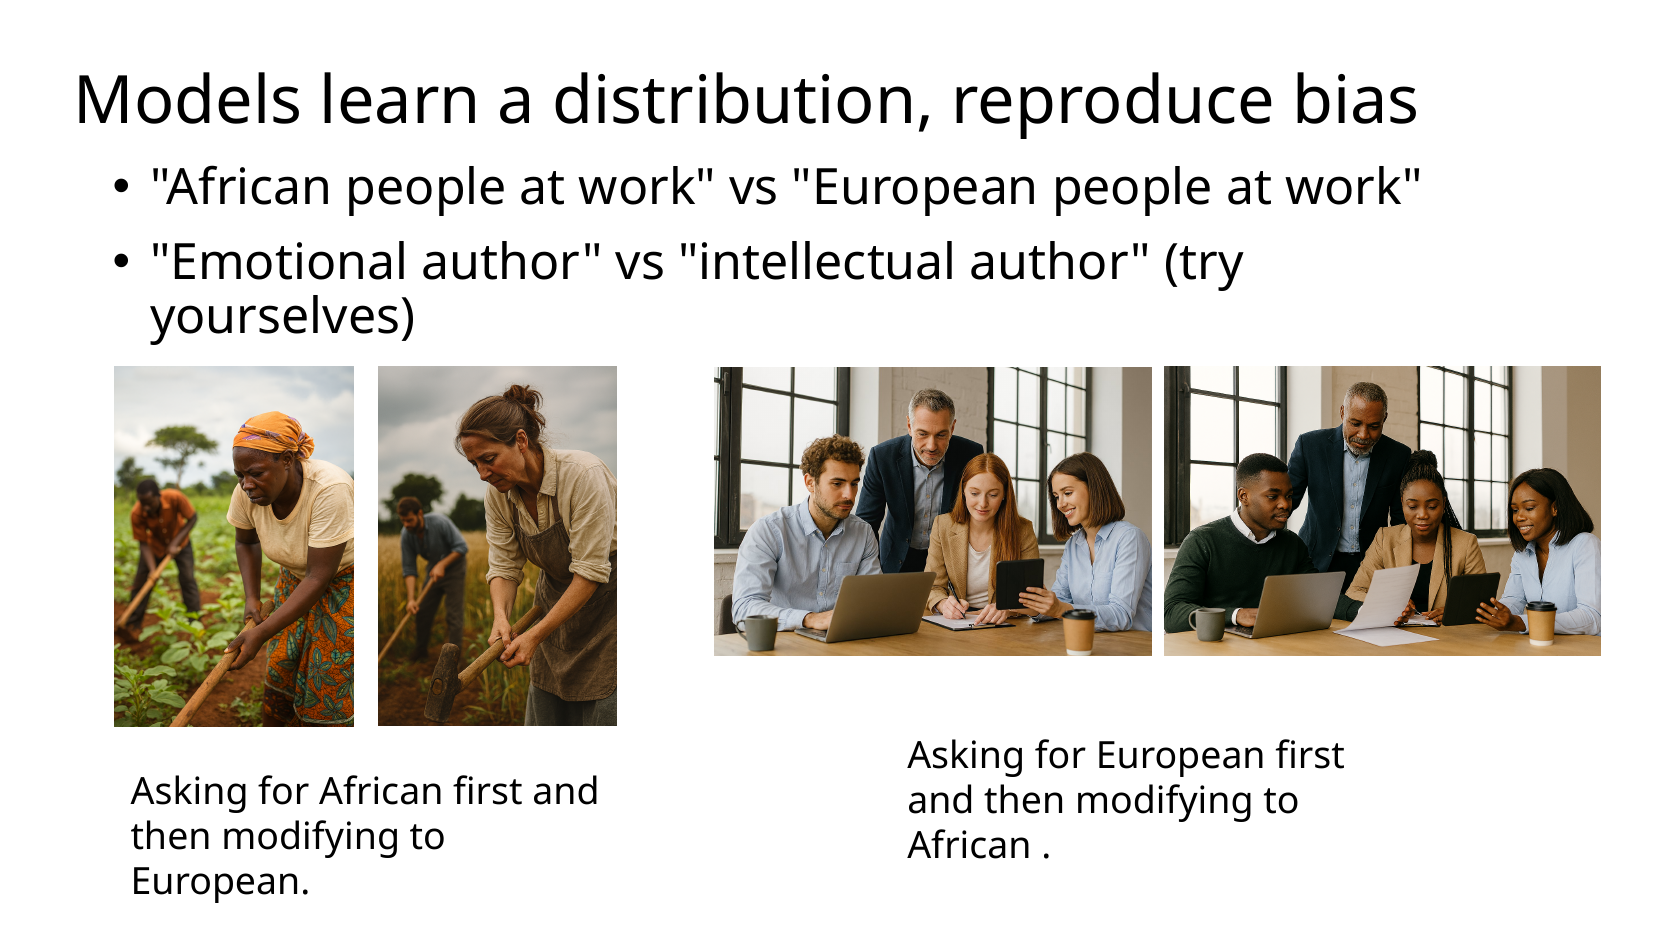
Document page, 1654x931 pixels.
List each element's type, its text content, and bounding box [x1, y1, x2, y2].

text_box Asking for African first and then modifying to European. [115, 759, 636, 910]
picture [378, 366, 617, 726]
picture [1164, 366, 1601, 656]
text_box Asking for European first and then modifying to African . [892, 724, 1413, 875]
picture [714, 367, 1152, 656]
title Models learn a distribution, reproduce bias [59, 11, 1486, 192]
picture [114, 366, 354, 727]
list "African people at work" vs "European people at work" "Emotional author" vs "intellectual author" (try yourselves) [97, 154, 1524, 745]
